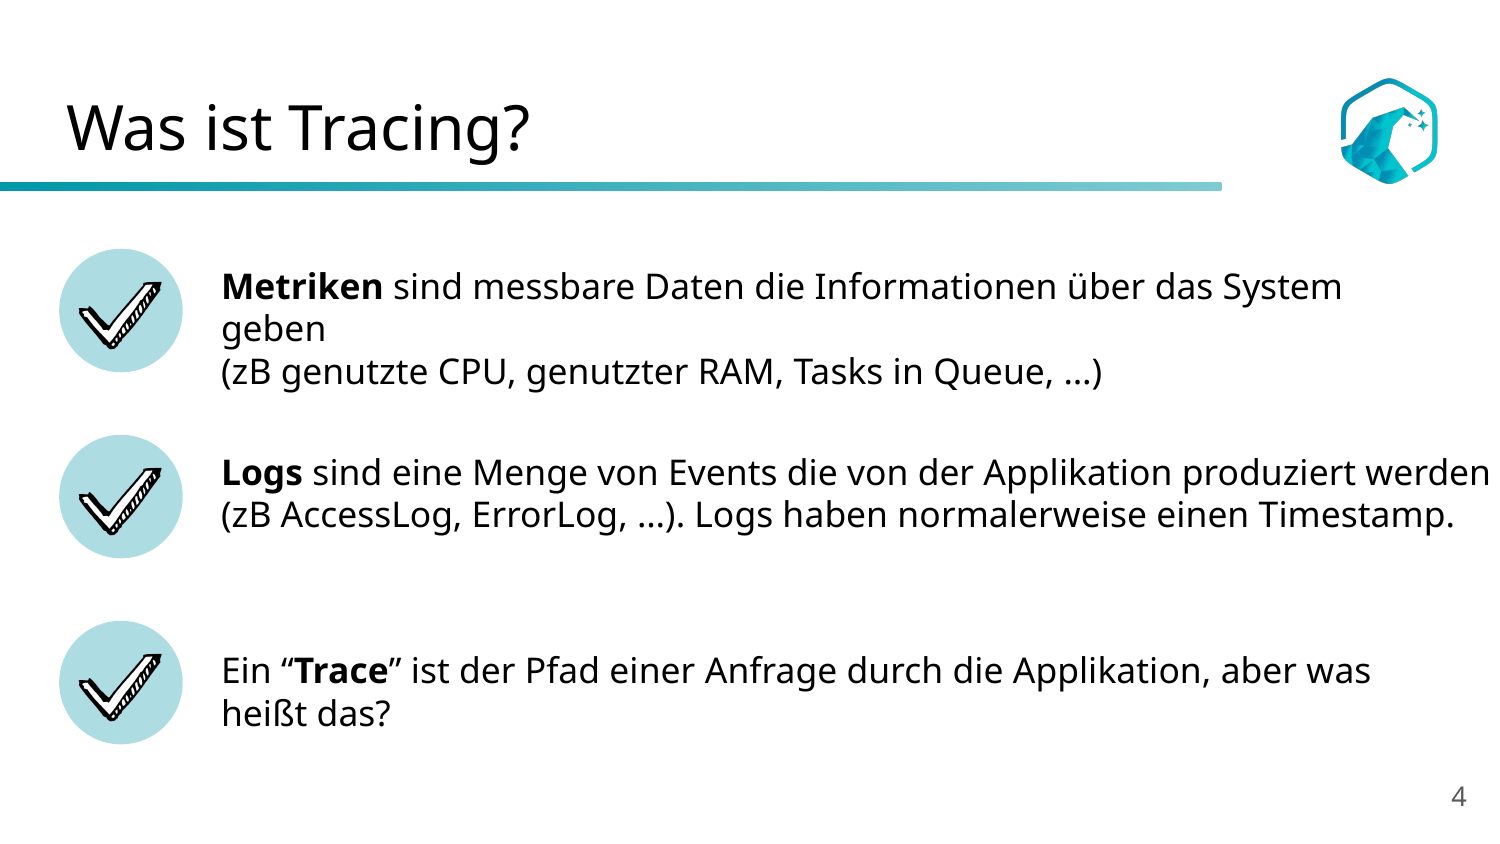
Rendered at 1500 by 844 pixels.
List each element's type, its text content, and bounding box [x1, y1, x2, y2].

picture [77, 281, 165, 351]
slide_number <number> [1391, 764, 1482, 829]
picture [77, 467, 165, 537]
text_box [59, 620, 183, 745]
text_box Logs sind eine Menge von Events die von der Applikation produziert werden (zB AccessLog, ErrorLog, …). Logs haben normalerweise einen Timestamp. [206, 434, 1500, 551]
text_box [59, 434, 183, 559]
text_box Ein “Trace” ist der Pfad einer Anfrage durch die Applikation, aber was heißt das? [206, 633, 1394, 749]
picture [1330, 167, 1449, 188]
text_box [59, 248, 183, 373]
picture [77, 653, 165, 723]
title Was ist Tracing? [51, 72, 1449, 167]
text_box Metriken sind messbare Daten die Informationen über das System geben (zB genutzte CPU, genutzter RAM, Tasks in Queue, …) [206, 248, 1466, 407]
